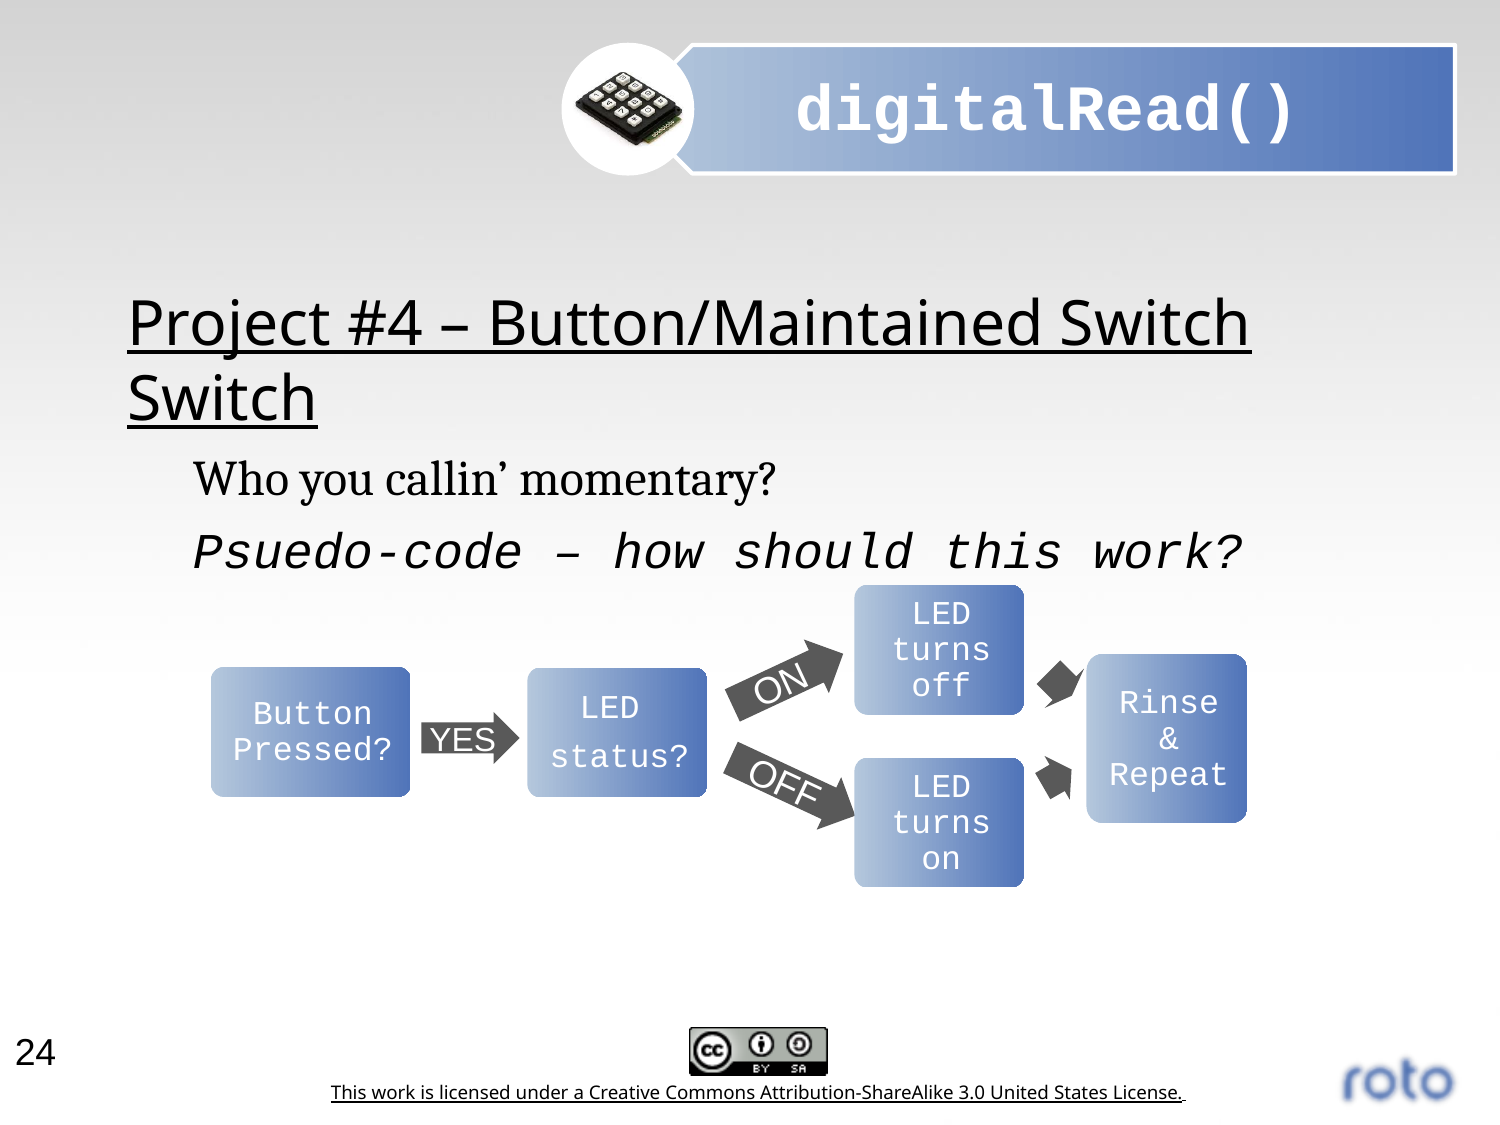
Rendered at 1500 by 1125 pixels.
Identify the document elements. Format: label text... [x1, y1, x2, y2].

list Project #4 – Button/Maintained Switch Switch Who you callin’ momentary? Psuedo-code – how should this work? [112, 274, 1388, 1000]
text_box YES [421, 711, 520, 764]
text_box Button Pressed? [210, 667, 411, 797]
text_box Rinse & Repeat [1086, 654, 1248, 823]
text_box ON [724, 639, 844, 722]
picture [0, 0, 1500, 1125]
text_box [1035, 755, 1072, 800]
text_box LED status? [527, 667, 708, 798]
text_box LED turns off [854, 584, 1024, 715]
text_box OFF [723, 741, 854, 830]
text_box LED turns on [854, 757, 1024, 888]
text_box [563, 44, 693, 174]
text_box [1036, 660, 1085, 708]
text_box digitalRead() [673, 45, 1456, 174]
